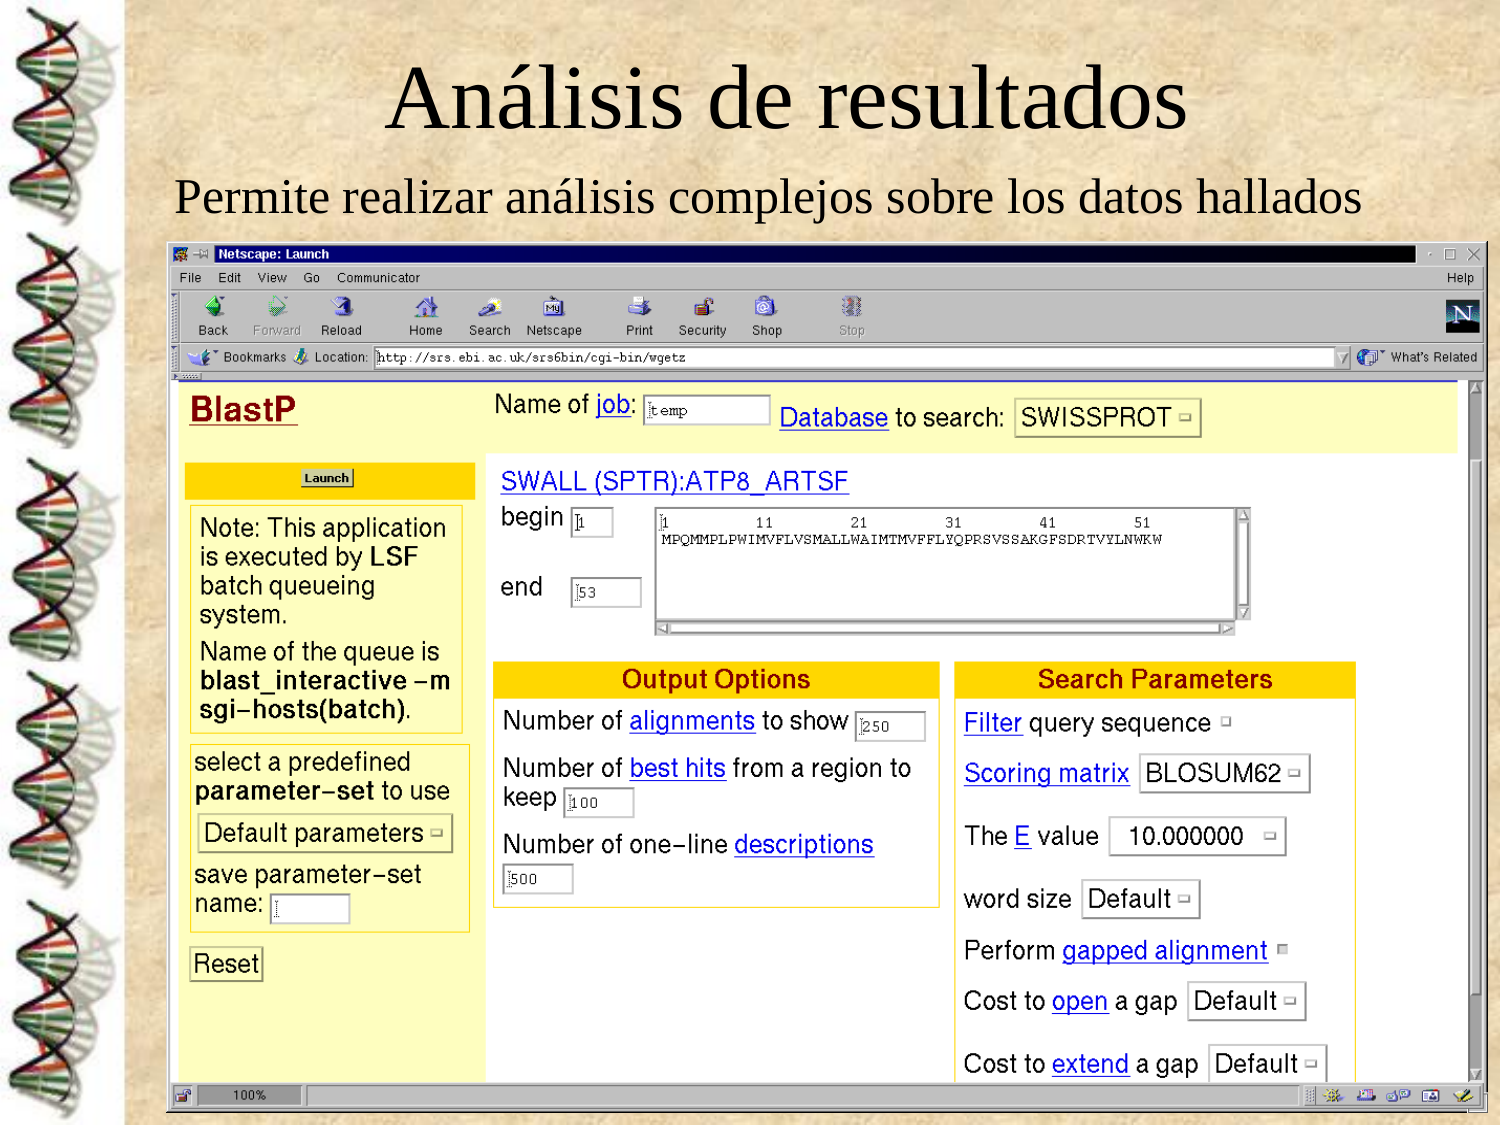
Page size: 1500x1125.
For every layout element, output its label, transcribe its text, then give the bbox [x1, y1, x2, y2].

title Análisis de resultados [150, 0, 1426, 188]
picture [0, 0, 1500, 1125]
text_box Permite realizar análisis complejos sobre los datos hallados [159, 156, 1382, 242]
